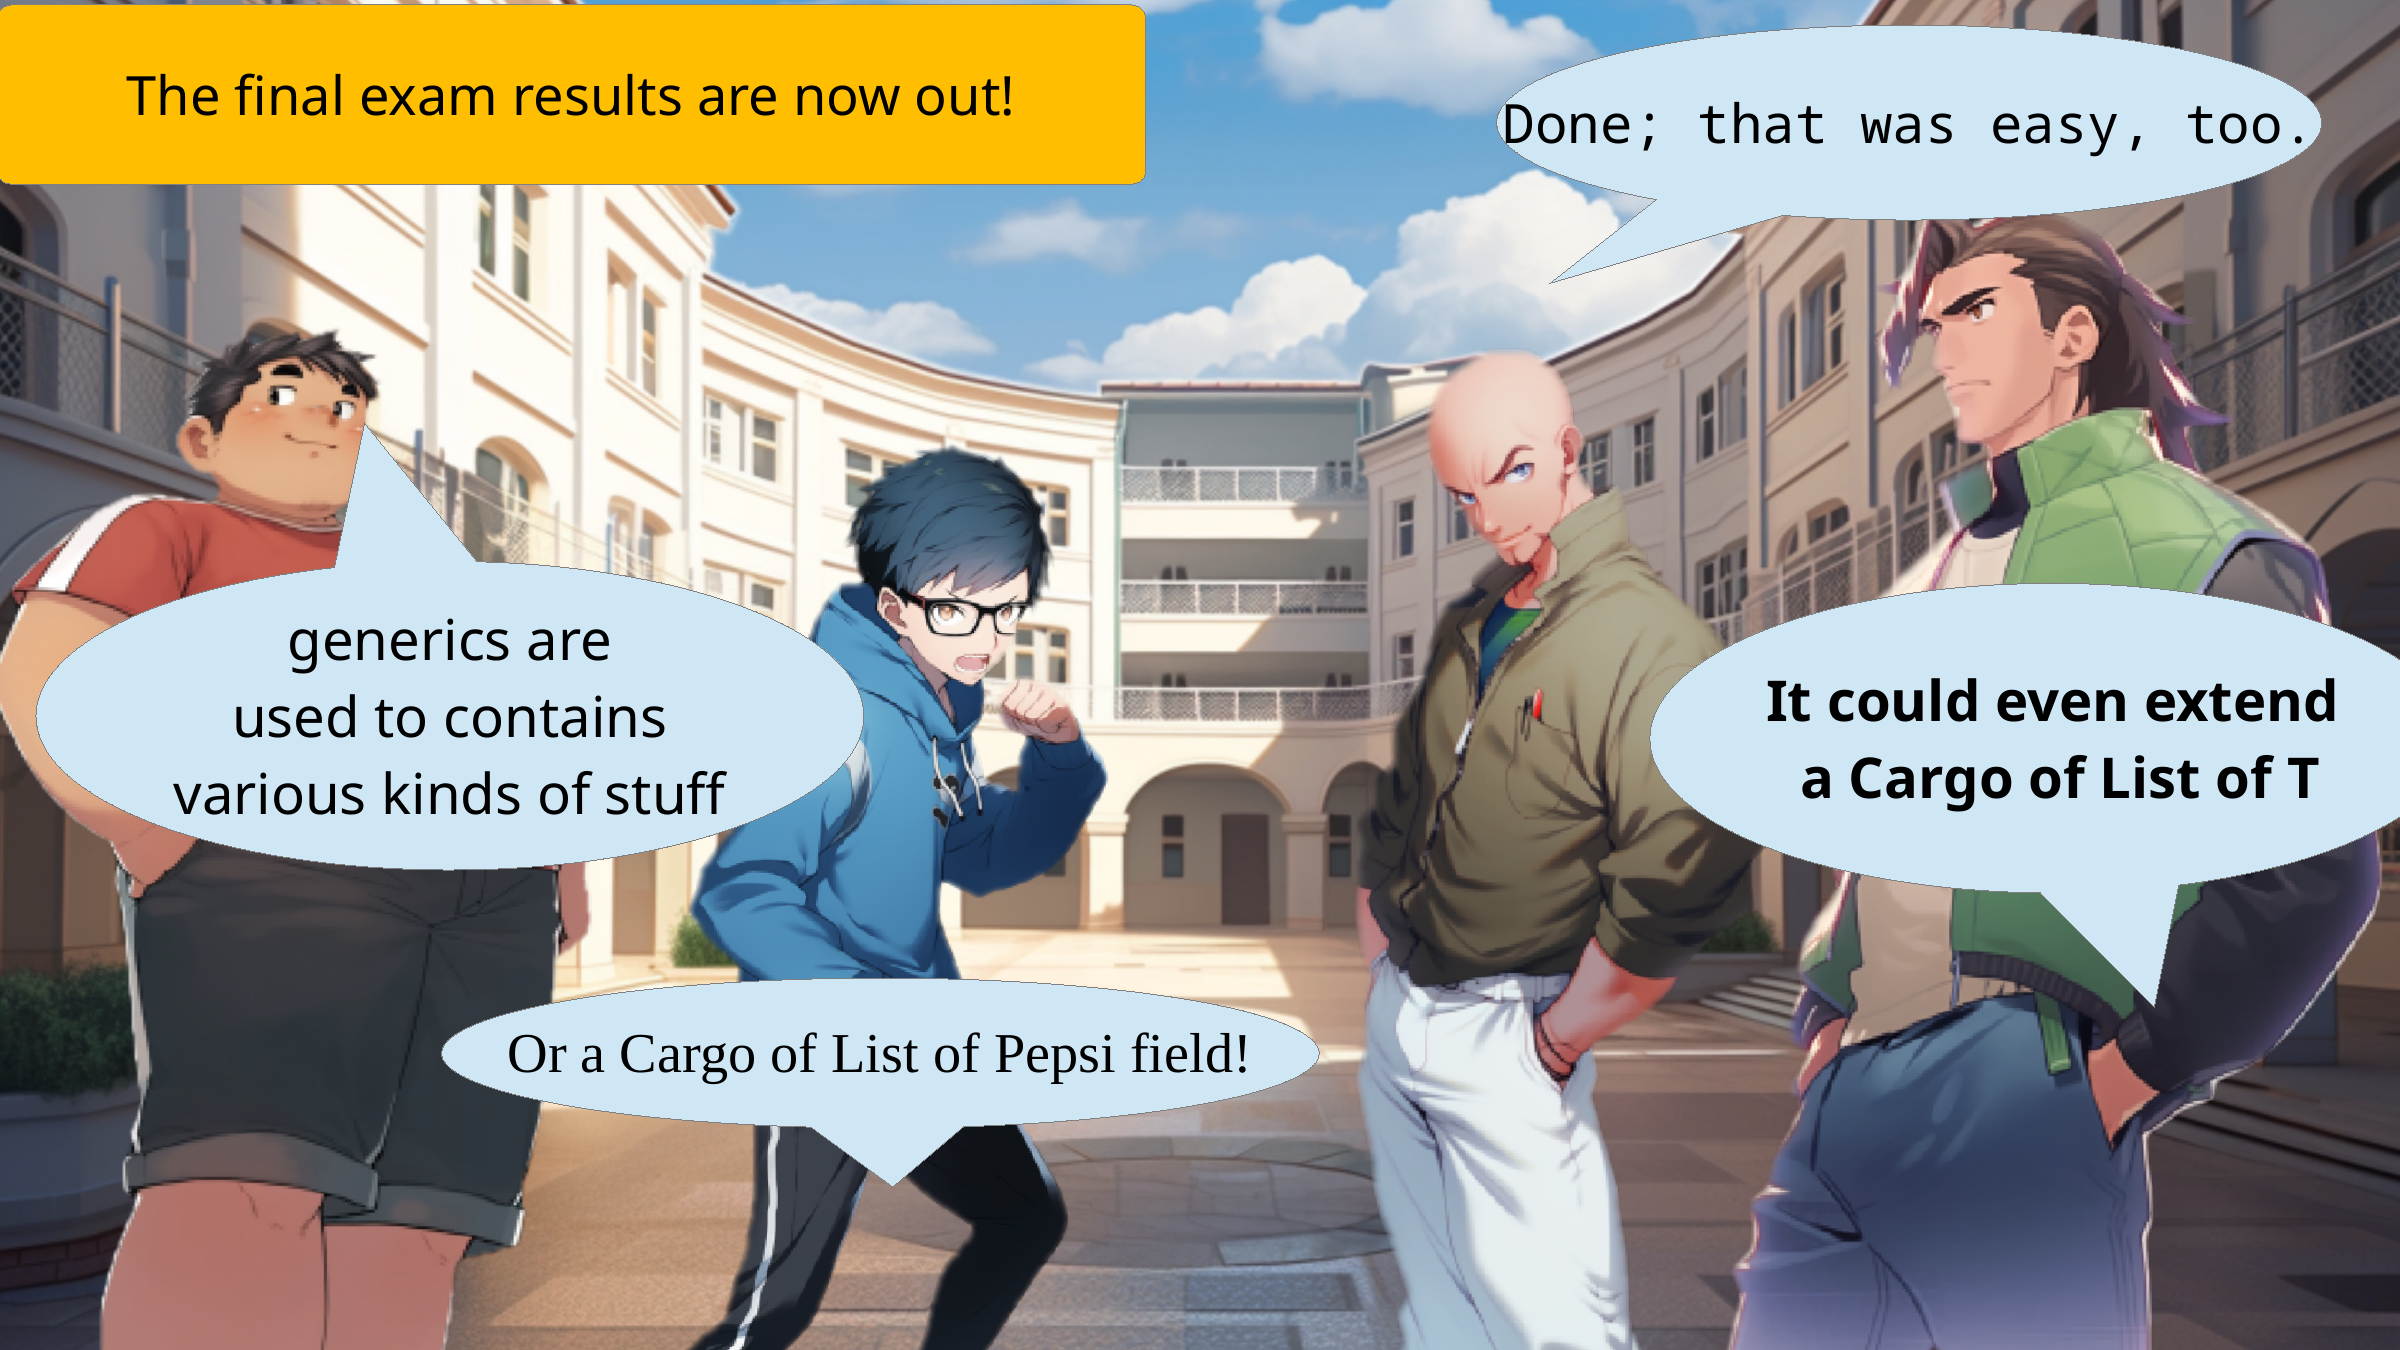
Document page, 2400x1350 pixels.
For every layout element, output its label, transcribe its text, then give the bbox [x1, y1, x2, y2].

text_box It could even extend a Cargo of List of T [1649, 583, 2400, 1008]
text_box The final exam results are now out! [0, 4, 1146, 185]
text_box generics are used to contains various kinds of stuff [35, 422, 864, 871]
text_box Done; that was easy, too. [1496, 25, 2322, 284]
text_box Or a Cargo of List of Pepsi field! [441, 978, 1320, 1187]
picture [0, 0, 2400, 1350]
